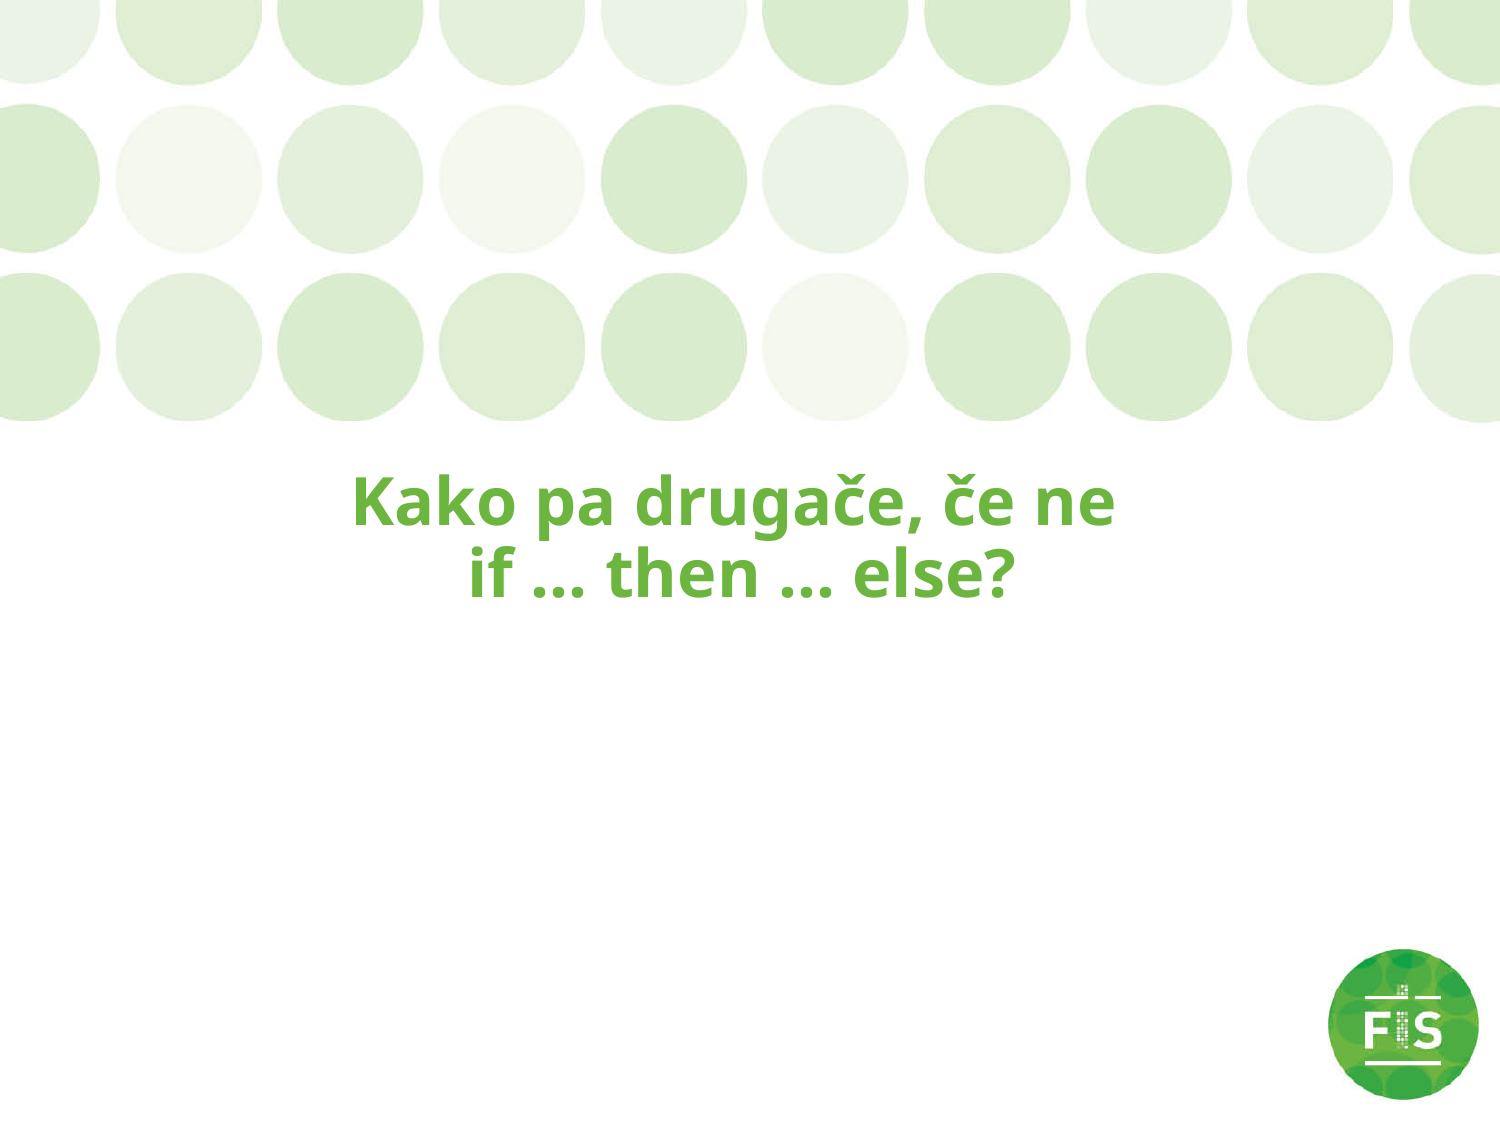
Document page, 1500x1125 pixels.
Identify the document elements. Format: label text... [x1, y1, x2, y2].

title Kako pa drugače, če ne if … then … else? [67, 460, 1418, 756]
picture [0, 0, 1500, 1125]
